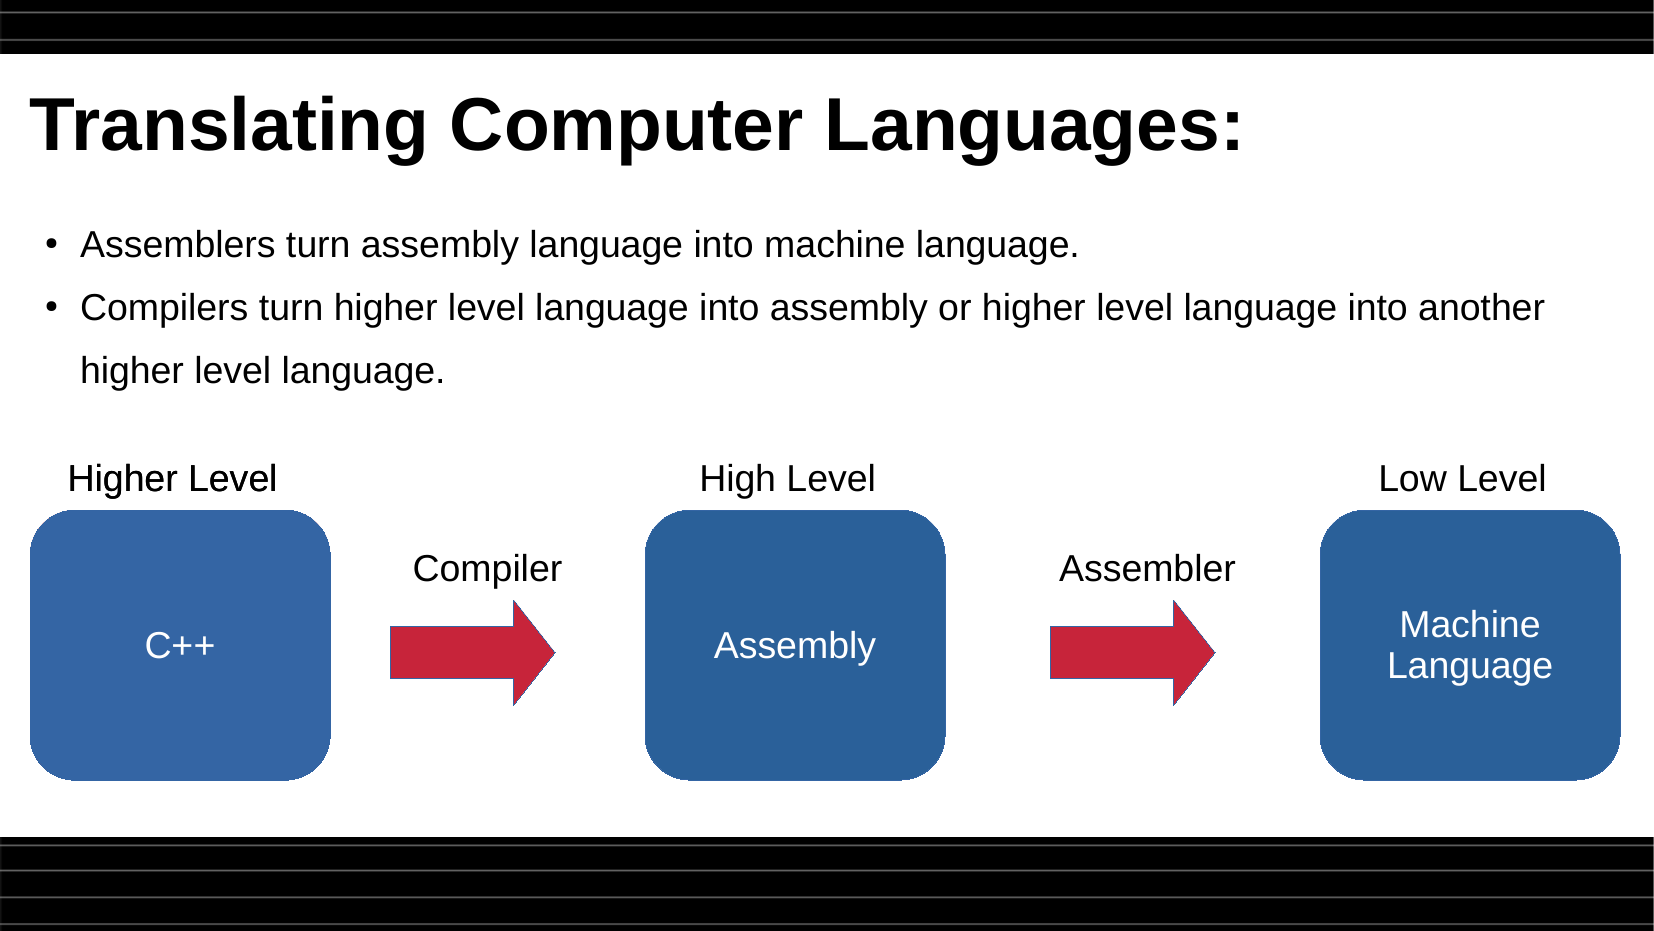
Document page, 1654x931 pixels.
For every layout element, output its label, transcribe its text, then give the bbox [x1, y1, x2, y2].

text_box Translating Computer Languages: [15, 75, 1591, 174]
text_box Assembler [1020, 540, 1276, 616]
text_box Assembly [645, 512, 946, 781]
picture [0, 837, 1654, 931]
text_box Machine Language [1320, 512, 1621, 781]
text_box Assemblers turn assembly language into machine language. Compilers turn higher level language into assembly or higher level language into another higher level language. [30, 195, 1621, 399]
text_box Low Level [1335, 450, 1591, 526]
text_box C++ [30, 513, 331, 781]
picture [0, 0, 1654, 54]
text_box [390, 616, 556, 706]
text_box [1050, 616, 1216, 706]
text_box High Level [660, 450, 916, 526]
text_box Compiler [360, 540, 616, 616]
text_box Higher Level [45, 450, 301, 526]
